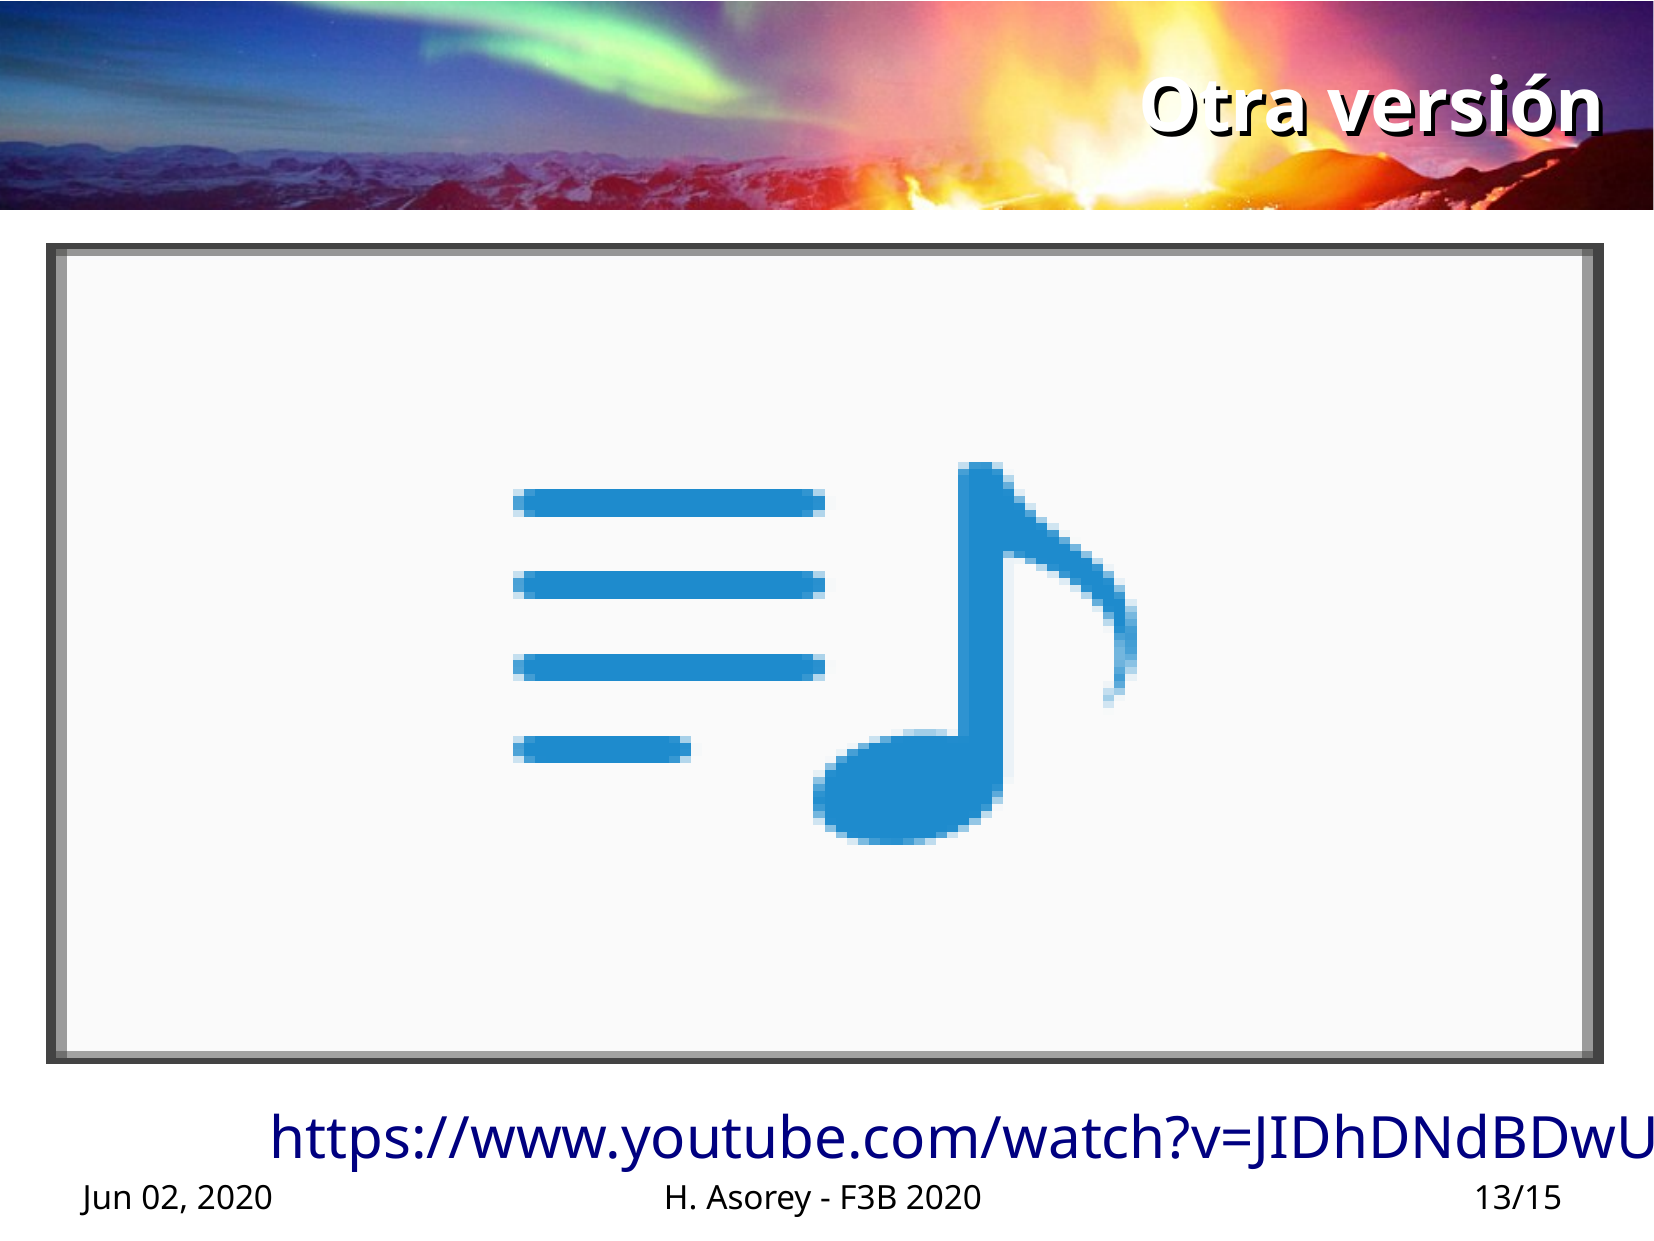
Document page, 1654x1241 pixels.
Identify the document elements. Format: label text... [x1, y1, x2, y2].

title Otra versión [45, 15, 1606, 191]
text_box https://www.youtube.com/watch?v=JIDhDNdBDwU [255, 1089, 1580, 1175]
picture [0, 1, 1654, 210]
text_box [45, 242, 1606, 1066]
